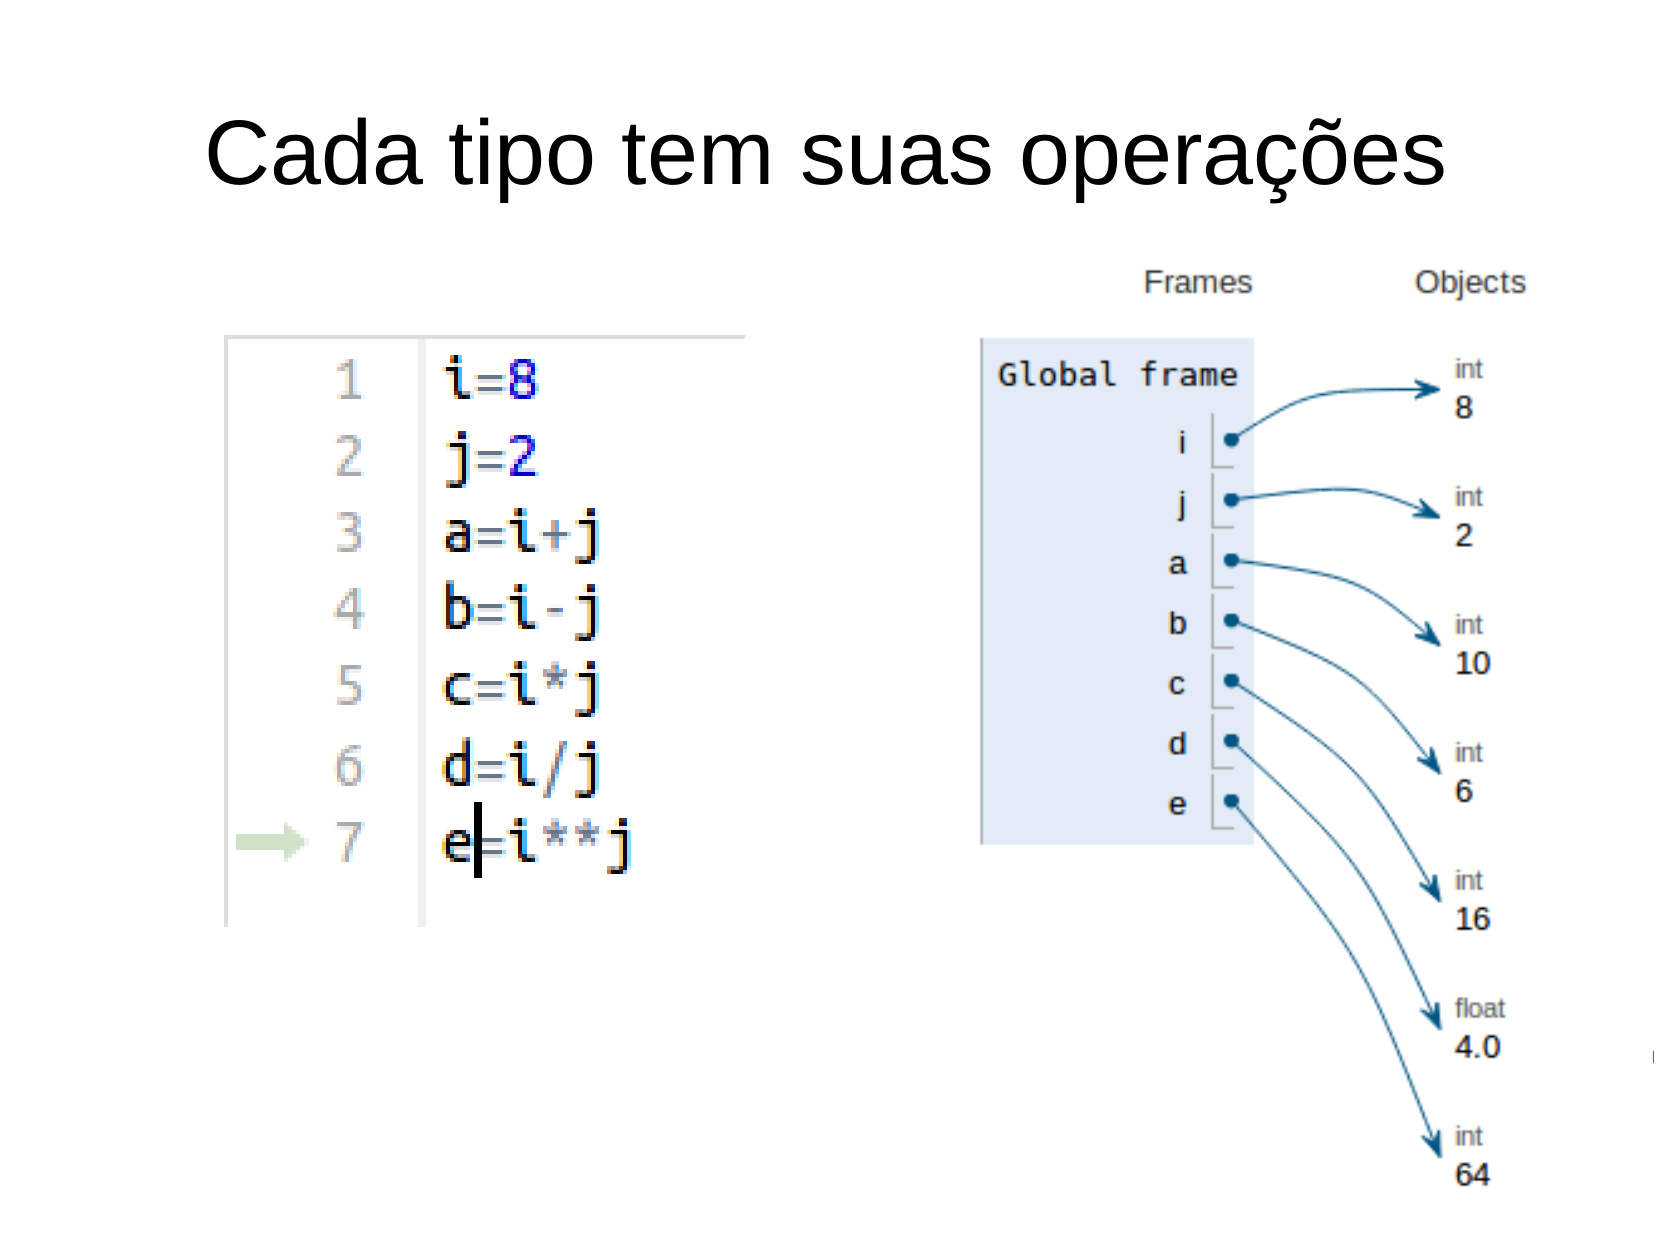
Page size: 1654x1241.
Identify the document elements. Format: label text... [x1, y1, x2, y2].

title Cada tipo tem suas operações [82, 49, 1571, 257]
picture [200, 307, 745, 927]
picture [956, 236, 1536, 1234]
